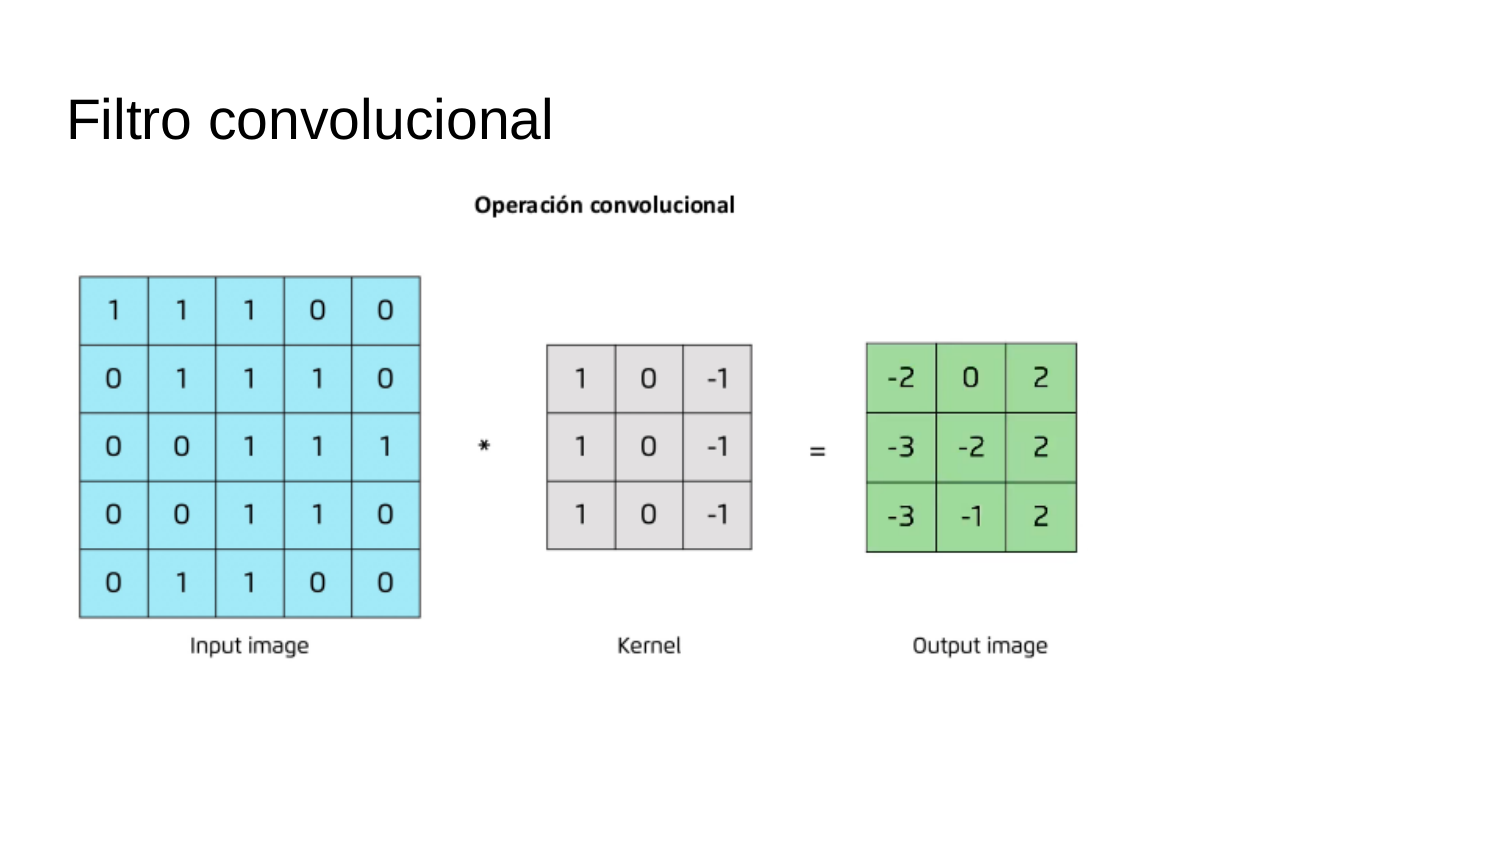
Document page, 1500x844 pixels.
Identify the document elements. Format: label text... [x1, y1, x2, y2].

picture [51, 188, 1117, 685]
title Filtro convolucional [51, 72, 1449, 167]
